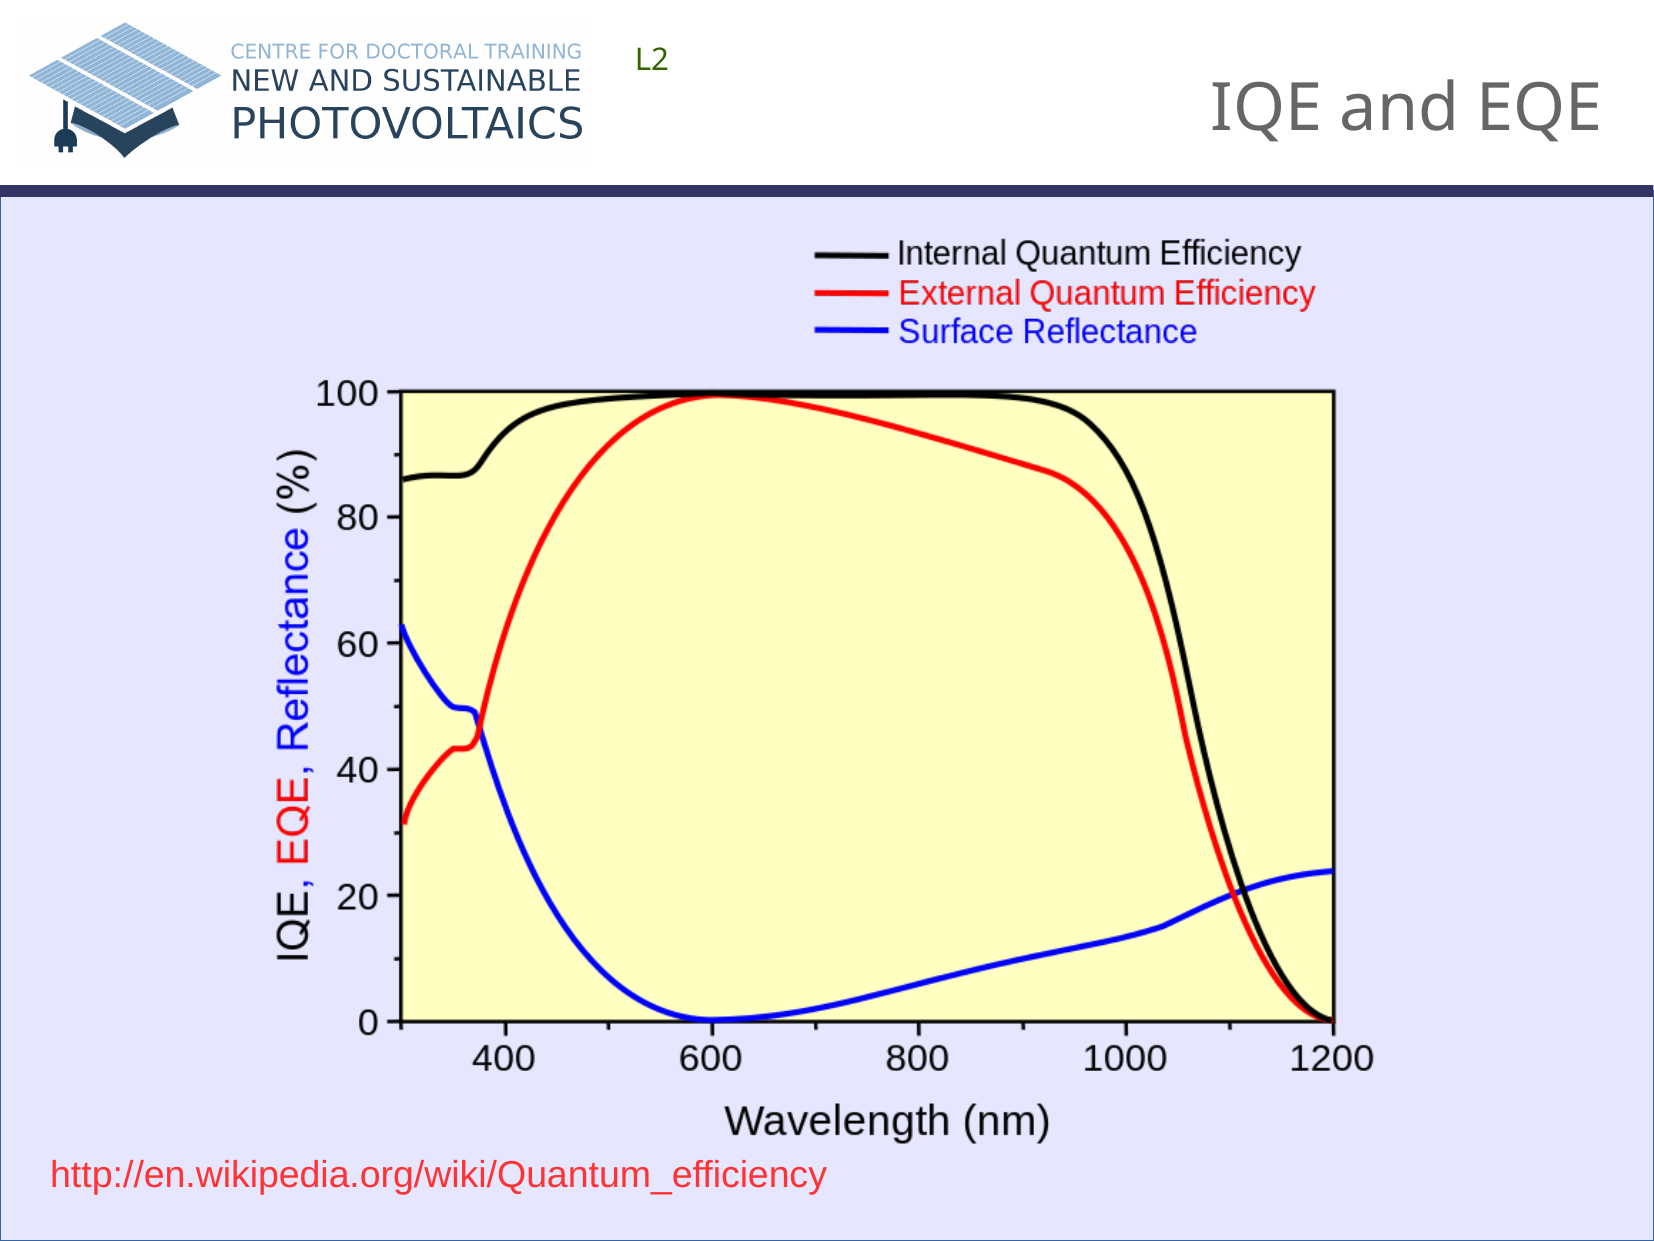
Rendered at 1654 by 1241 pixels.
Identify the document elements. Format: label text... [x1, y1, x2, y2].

picture [19, 17, 591, 166]
text_box L2 [620, 29, 880, 80]
text_box [0, 197, 1654, 1241]
text_box IQE and EQE [708, 51, 1619, 142]
text_box http://en.wikipedia.org/wiki/Quantum_efficiency [35, 1145, 843, 1203]
picture [241, 212, 1382, 1158]
